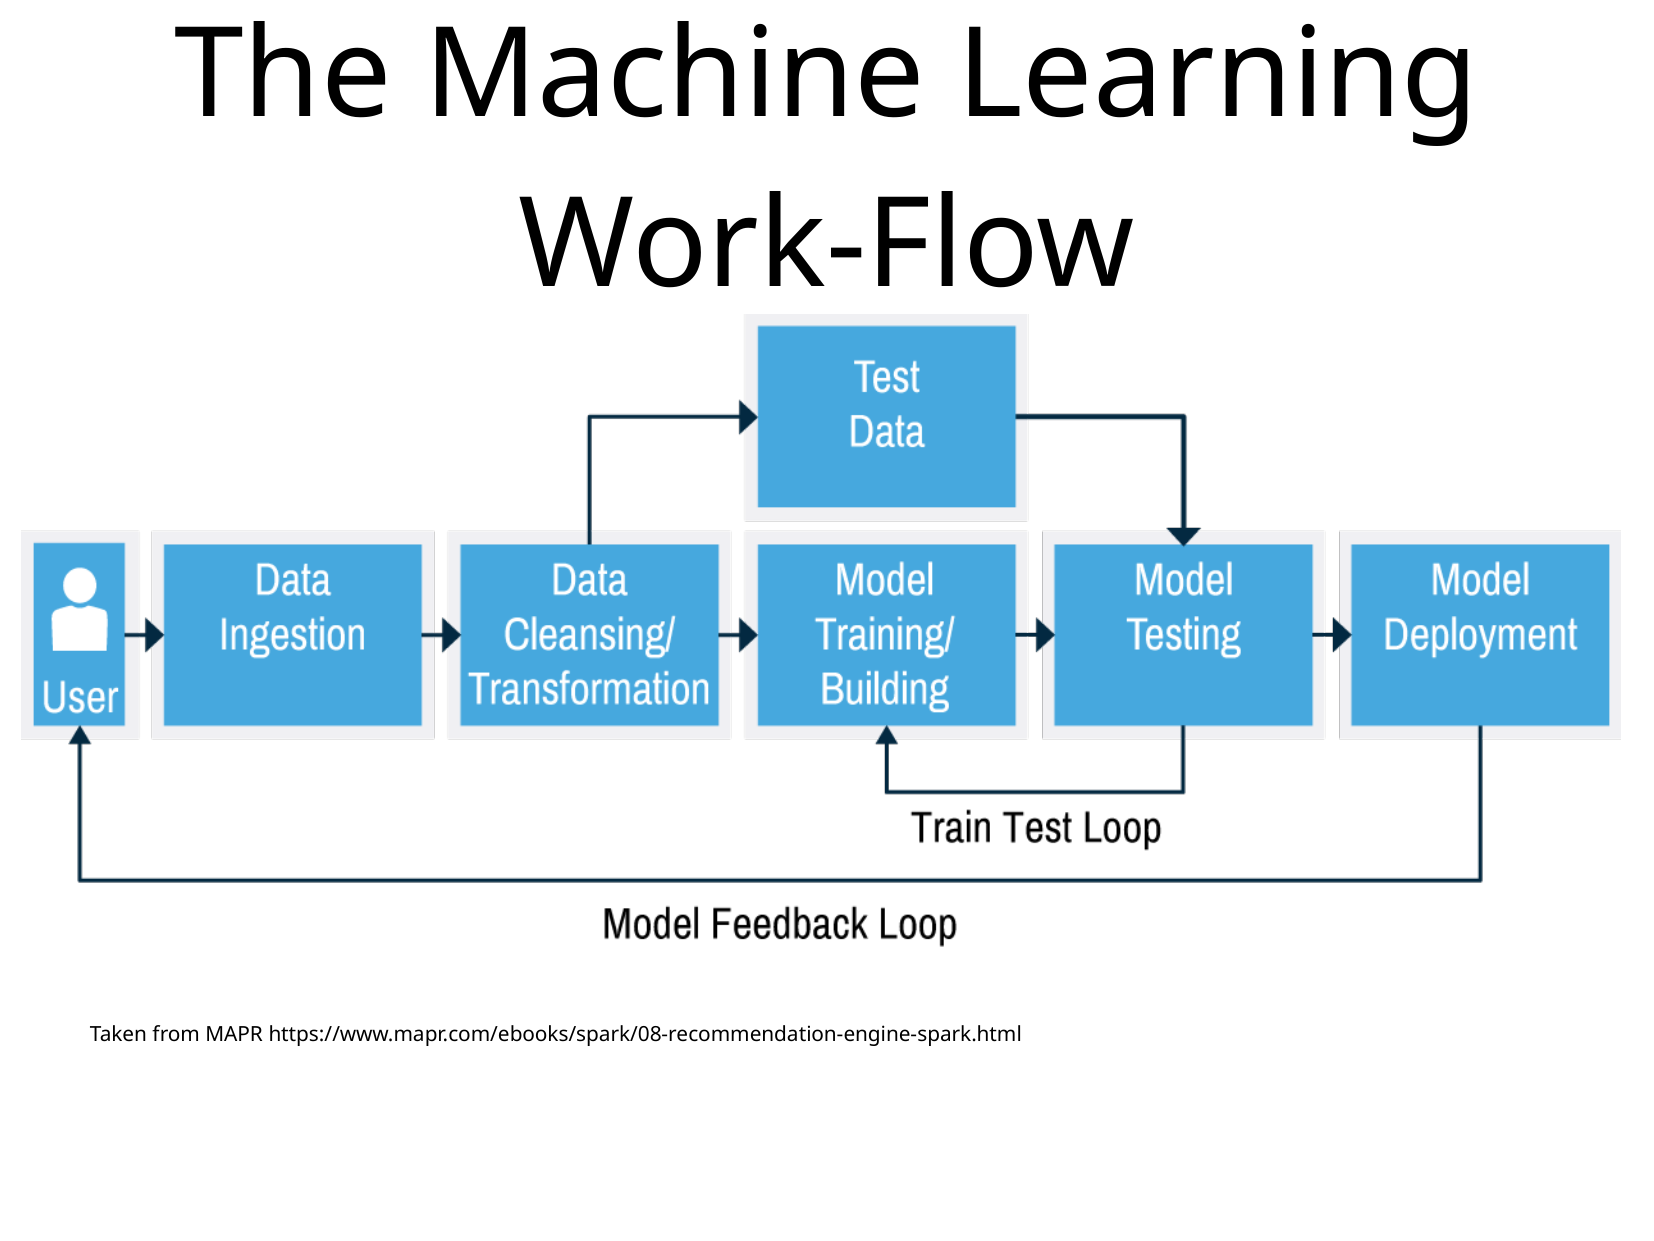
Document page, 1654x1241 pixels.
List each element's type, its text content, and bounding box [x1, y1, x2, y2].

picture [21, 314, 1621, 952]
title The Machine Learning Work-Flow [82, 27, 1571, 279]
text_box Taken from MAPR https://www.mapr.com/ebooks/spark/08-recommendation-engine-spark.html [75, 1011, 1654, 1216]
